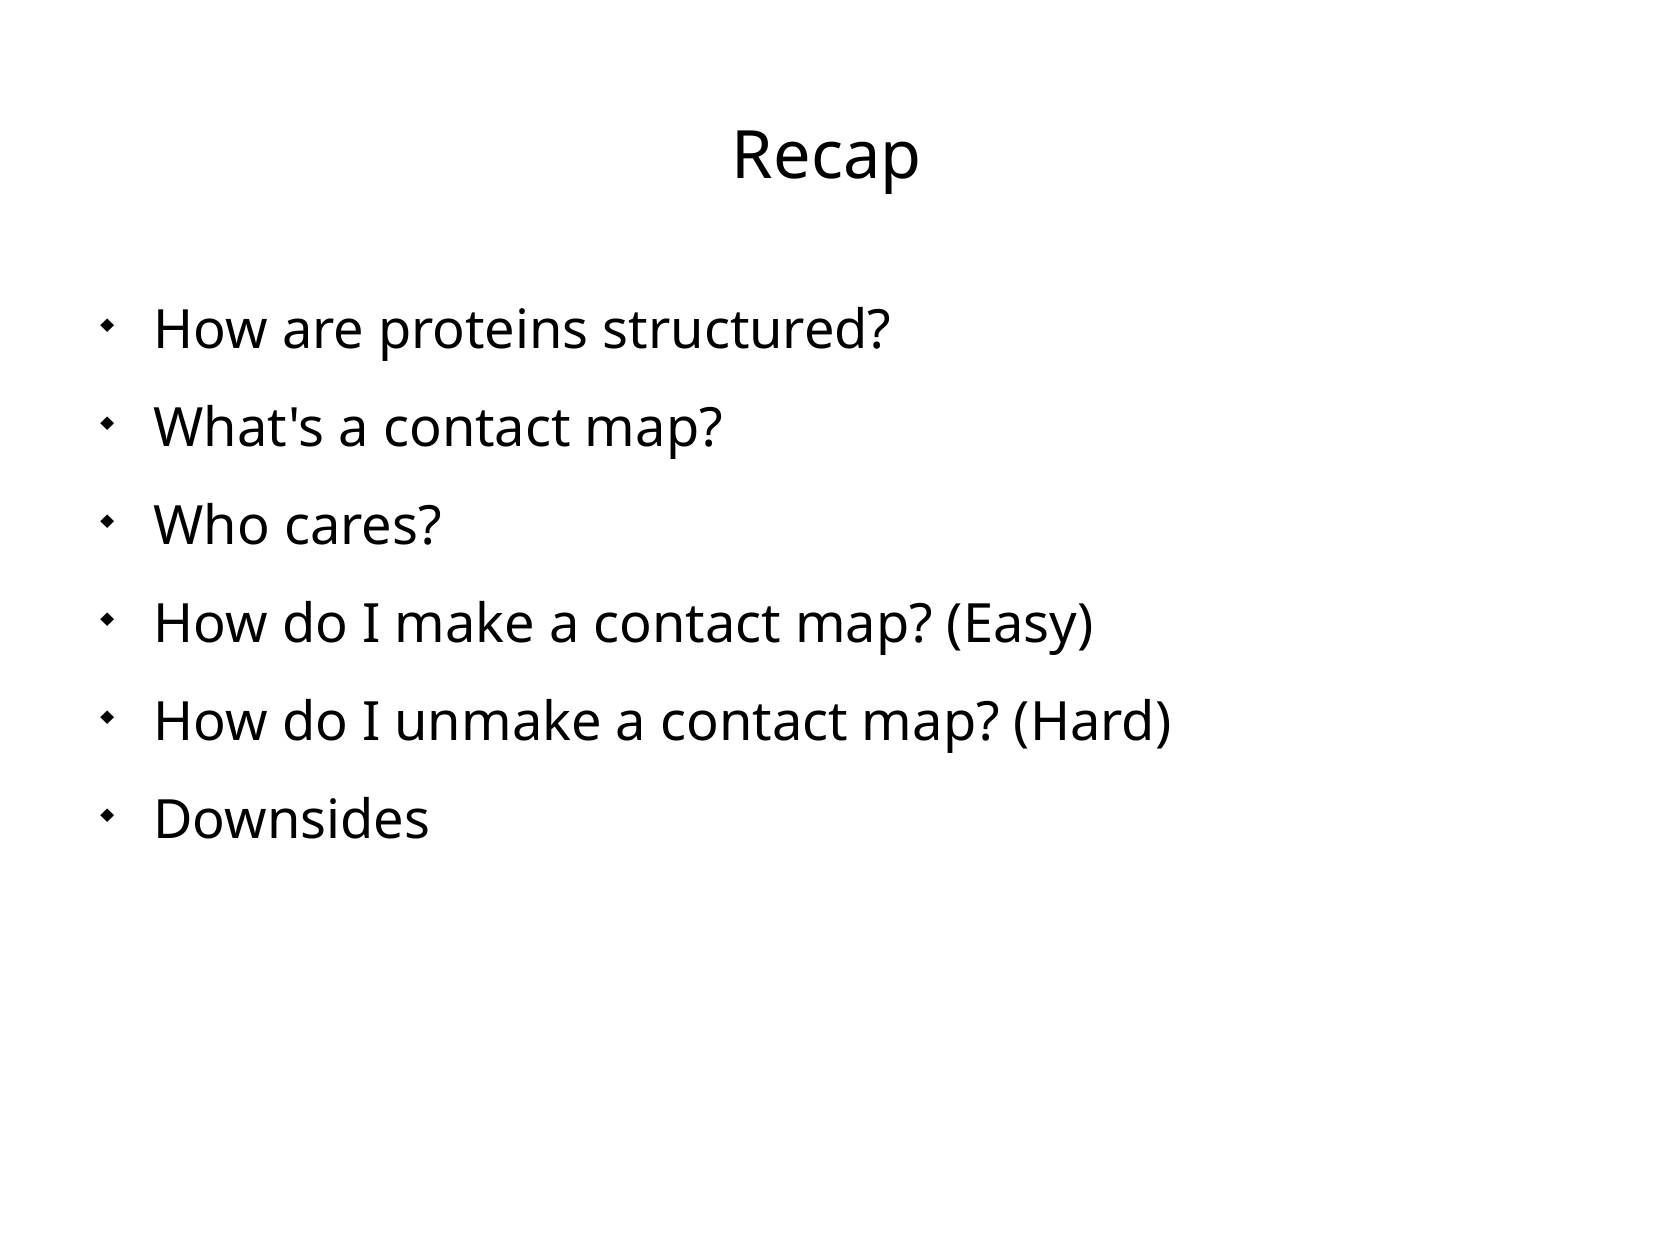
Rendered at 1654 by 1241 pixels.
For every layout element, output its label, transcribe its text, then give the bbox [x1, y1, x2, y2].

list How are proteins structured? What's a contact map? Who cares? How do I make a contact map? (Easy) How do I unmake a contact map? (Hard) Downsides [82, 290, 1571, 1010]
title Recap [82, 49, 1571, 257]
